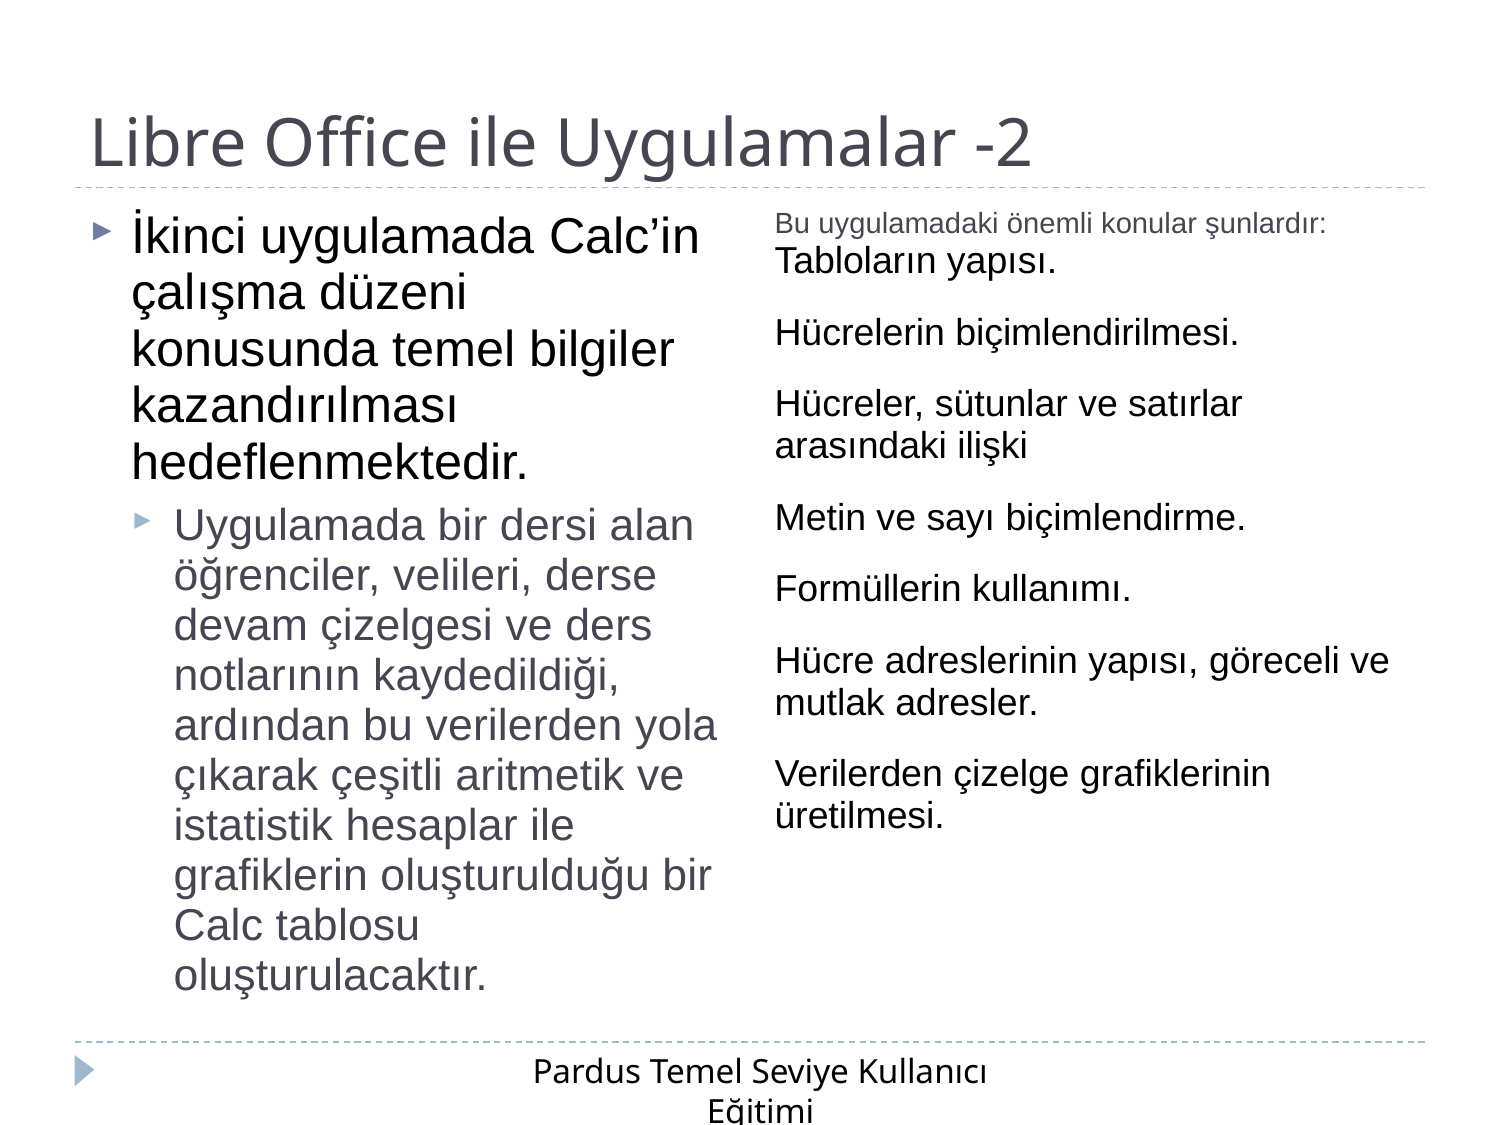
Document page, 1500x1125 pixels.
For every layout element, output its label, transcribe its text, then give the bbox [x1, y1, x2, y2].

list İkinci uygulamada Calc’in çalışma düzeni konusunda temel bilgiler kazandırılması hedeflenmektedir. Uygulamada bir dersi alan öğrenciler, velileri, derse devam çizelgesi ve ders notlarının kaydedildiği, ardından bu verilerden yola çıkarak çeşitli aritmetik ve istatistik hesaplar ile grafiklerin oluşturulduğu bir Calc tablosu oluşturulacaktır. [75, 200, 738, 1010]
list Bu uygulamadaki önemli konular şunlardır: Tabloların yapısı. Hücrelerin biçimlendirilmesi. Hücreler, sütunlar ve satırlar arasındaki ilişki Metin ve sayı biçimlendirme. Formüllerin kullanımı. Hücre adreslerinin yapısı, göreceli ve mutlak adresler. Verilerden çizelge grafiklerinin üretilmesi. [759, 199, 1423, 1010]
title Libre Office ile Uygulamalar -2 [75, 37, 1425, 188]
